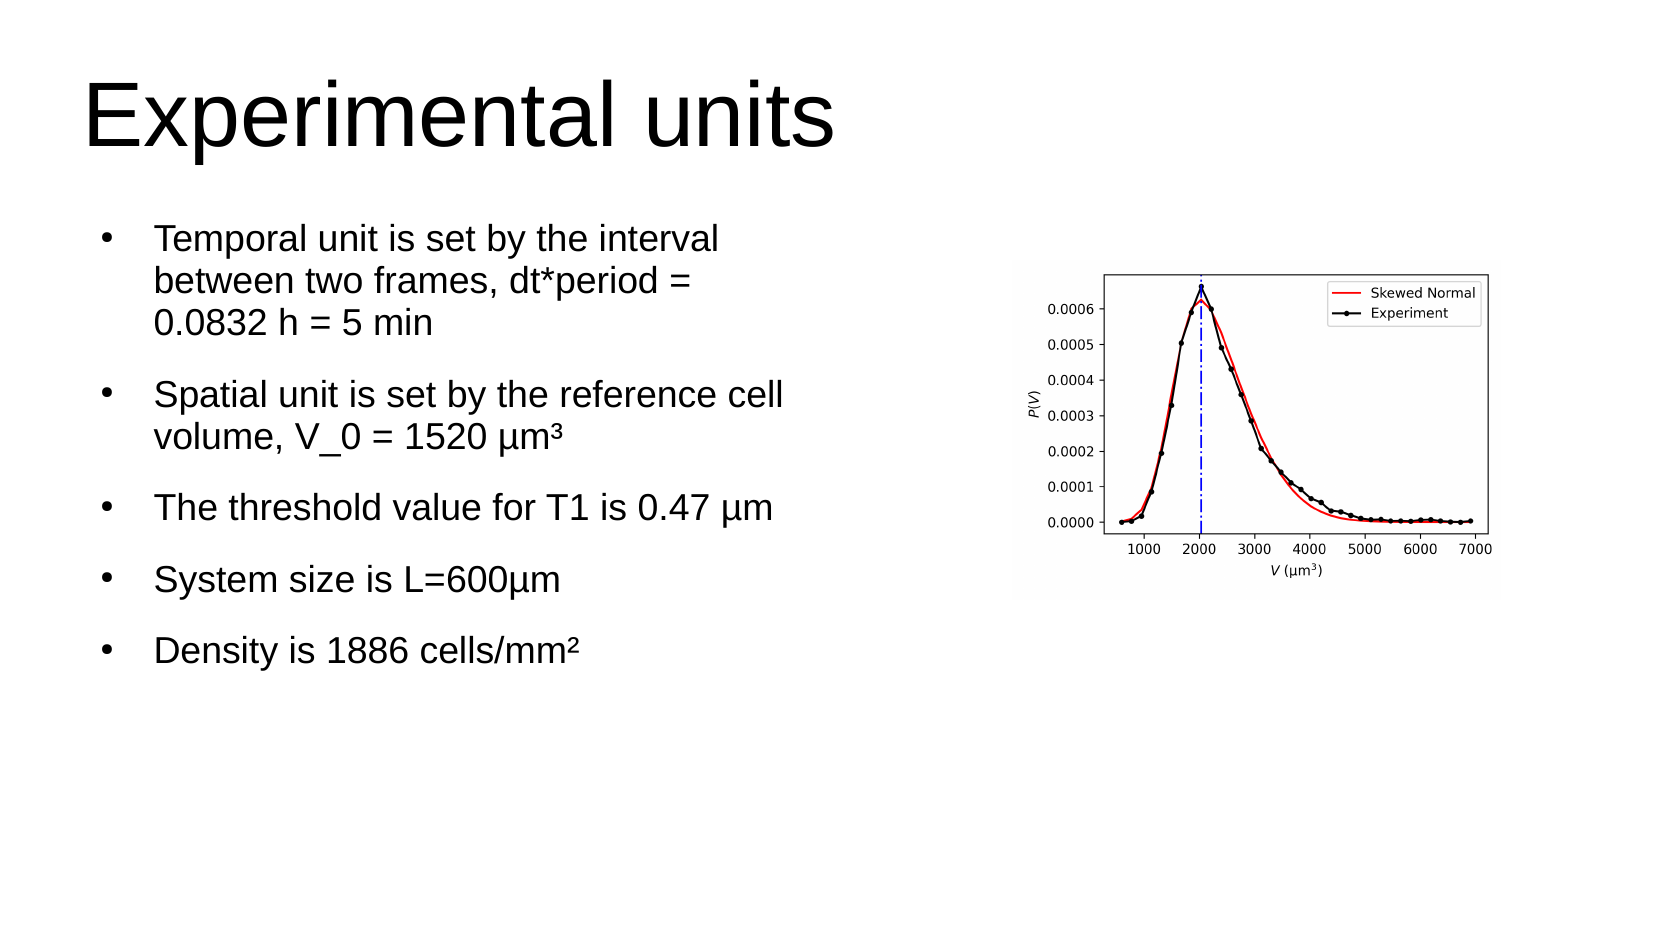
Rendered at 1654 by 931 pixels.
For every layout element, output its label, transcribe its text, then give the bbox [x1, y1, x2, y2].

list Temporal unit is set by the interval between two frames, dt*period = 0.0832 h = 5 min Spatial unit is set by the reference cell volume, V_0 = 1520 µm³ The threshold value for T1 is 0.47 µm System size is L=600µm Density is 1886 cells/mm² [82, 217, 809, 758]
title Experimental units [82, 37, 1571, 193]
picture [1012, 260, 1501, 601]
